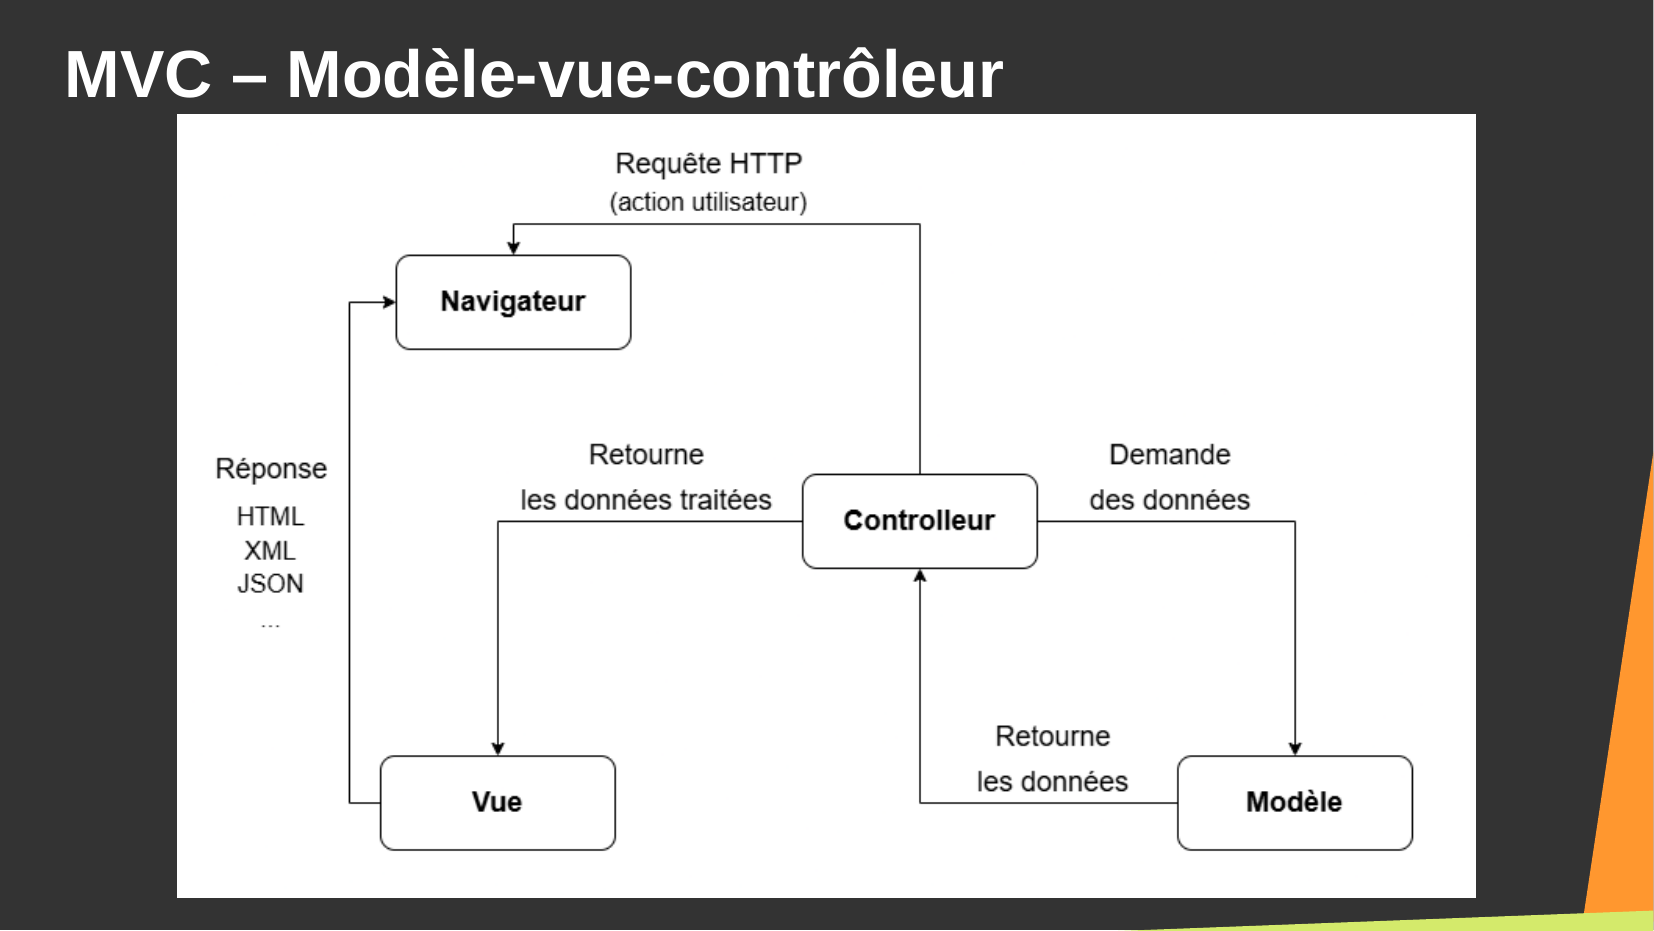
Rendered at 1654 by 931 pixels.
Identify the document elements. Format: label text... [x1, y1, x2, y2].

text_box [1118, 447, 1654, 931]
title MVC – Modèle-vue-contrôleur [64, 37, 1388, 115]
picture [177, 114, 1476, 898]
